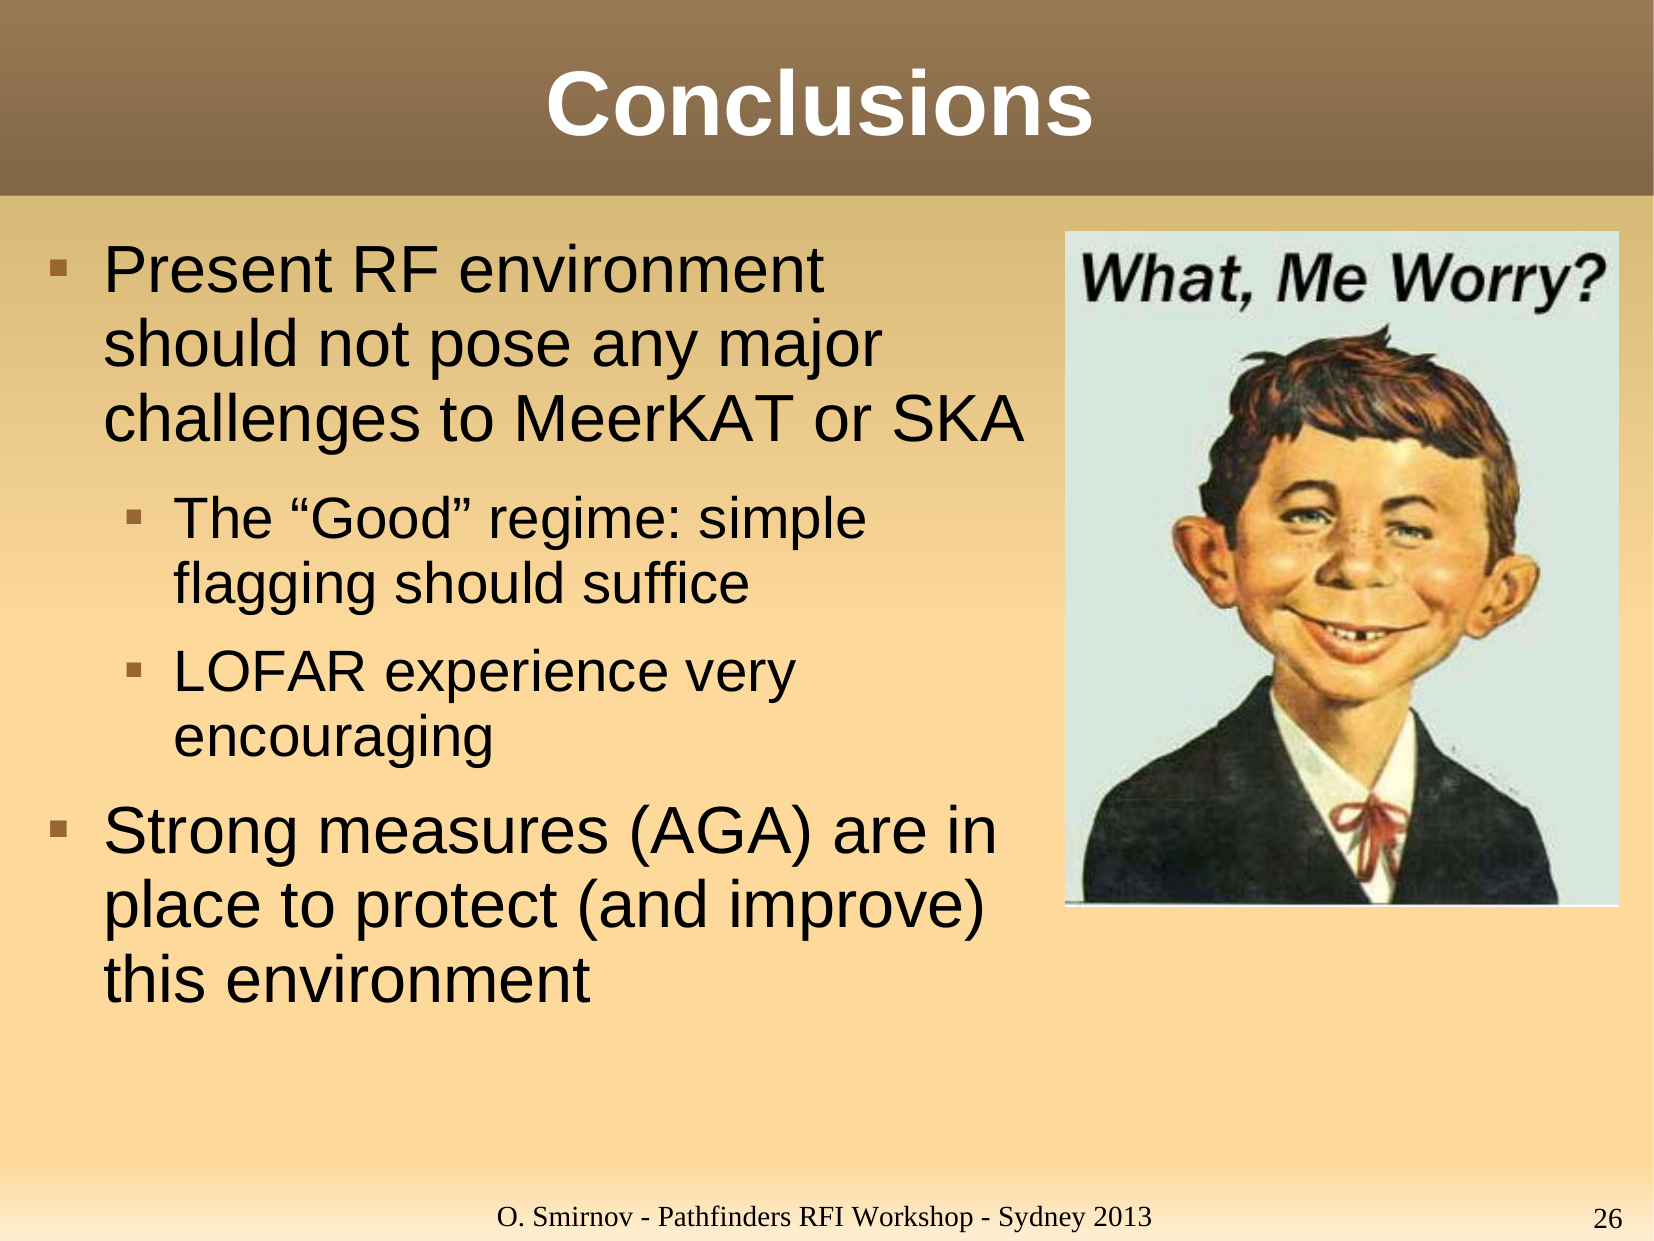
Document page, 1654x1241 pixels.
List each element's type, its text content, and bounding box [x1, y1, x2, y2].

title Conclusions [76, 0, 1565, 208]
list Present RF environment should not pose any major challenges to MeerKAT or SKA The “Good” regime: simple flagging should suffice LOFAR experience very encouraging Strong measures (AGA) are in place to protect (and improve) this environment [32, 231, 1205, 1241]
picture [0, 0, 1654, 1241]
